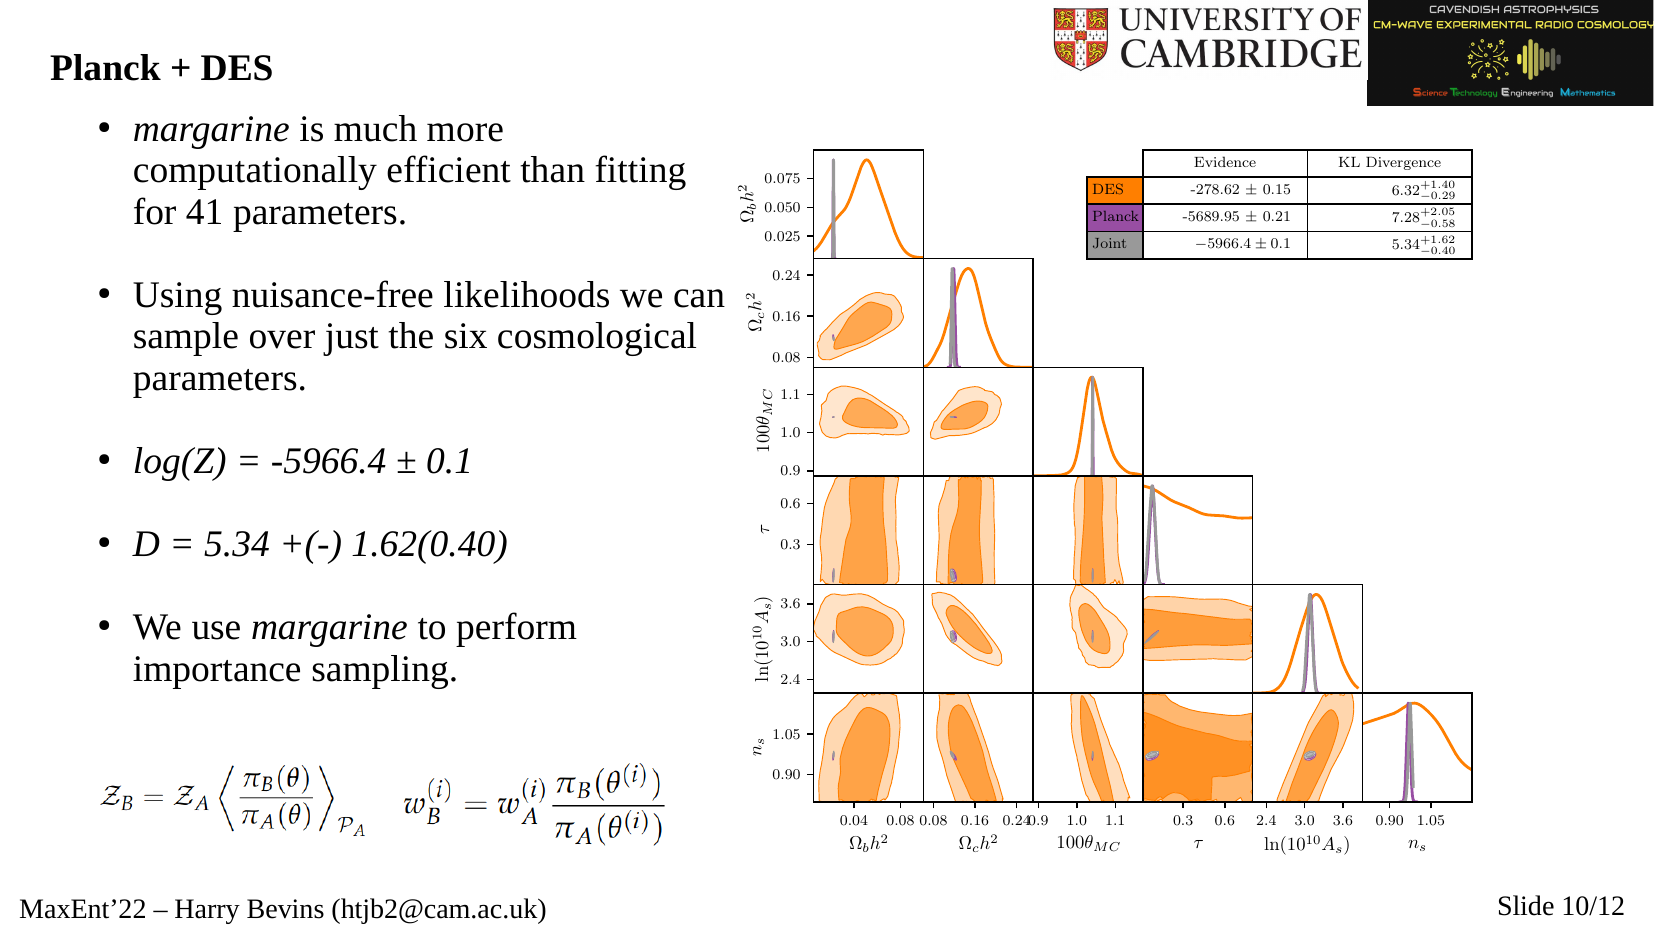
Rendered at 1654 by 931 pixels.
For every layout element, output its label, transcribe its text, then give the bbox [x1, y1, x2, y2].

text_box MaxEnt’22 – Harry Bevins (htjb2@cam.ac.uk) [4, 883, 1169, 931]
picture [90, 745, 368, 851]
text_box Slide 10/12 [1482, 880, 1654, 931]
picture [732, 141, 1486, 863]
text_box margarine is much more computationally efficient than fitting for 41 parameters. Using nuisance-free likelihoods we can sample over just the six cosmological parameters. log(Z) = -5966.4 ± 0.1 D = 5.34 +(-) 1.62(0.40) We use margarine to perform importance sampling. [82, 59, 745, 739]
text_box Planck + DES [35, 35, 898, 92]
picture [381, 738, 668, 857]
picture [1050, 0, 1654, 107]
